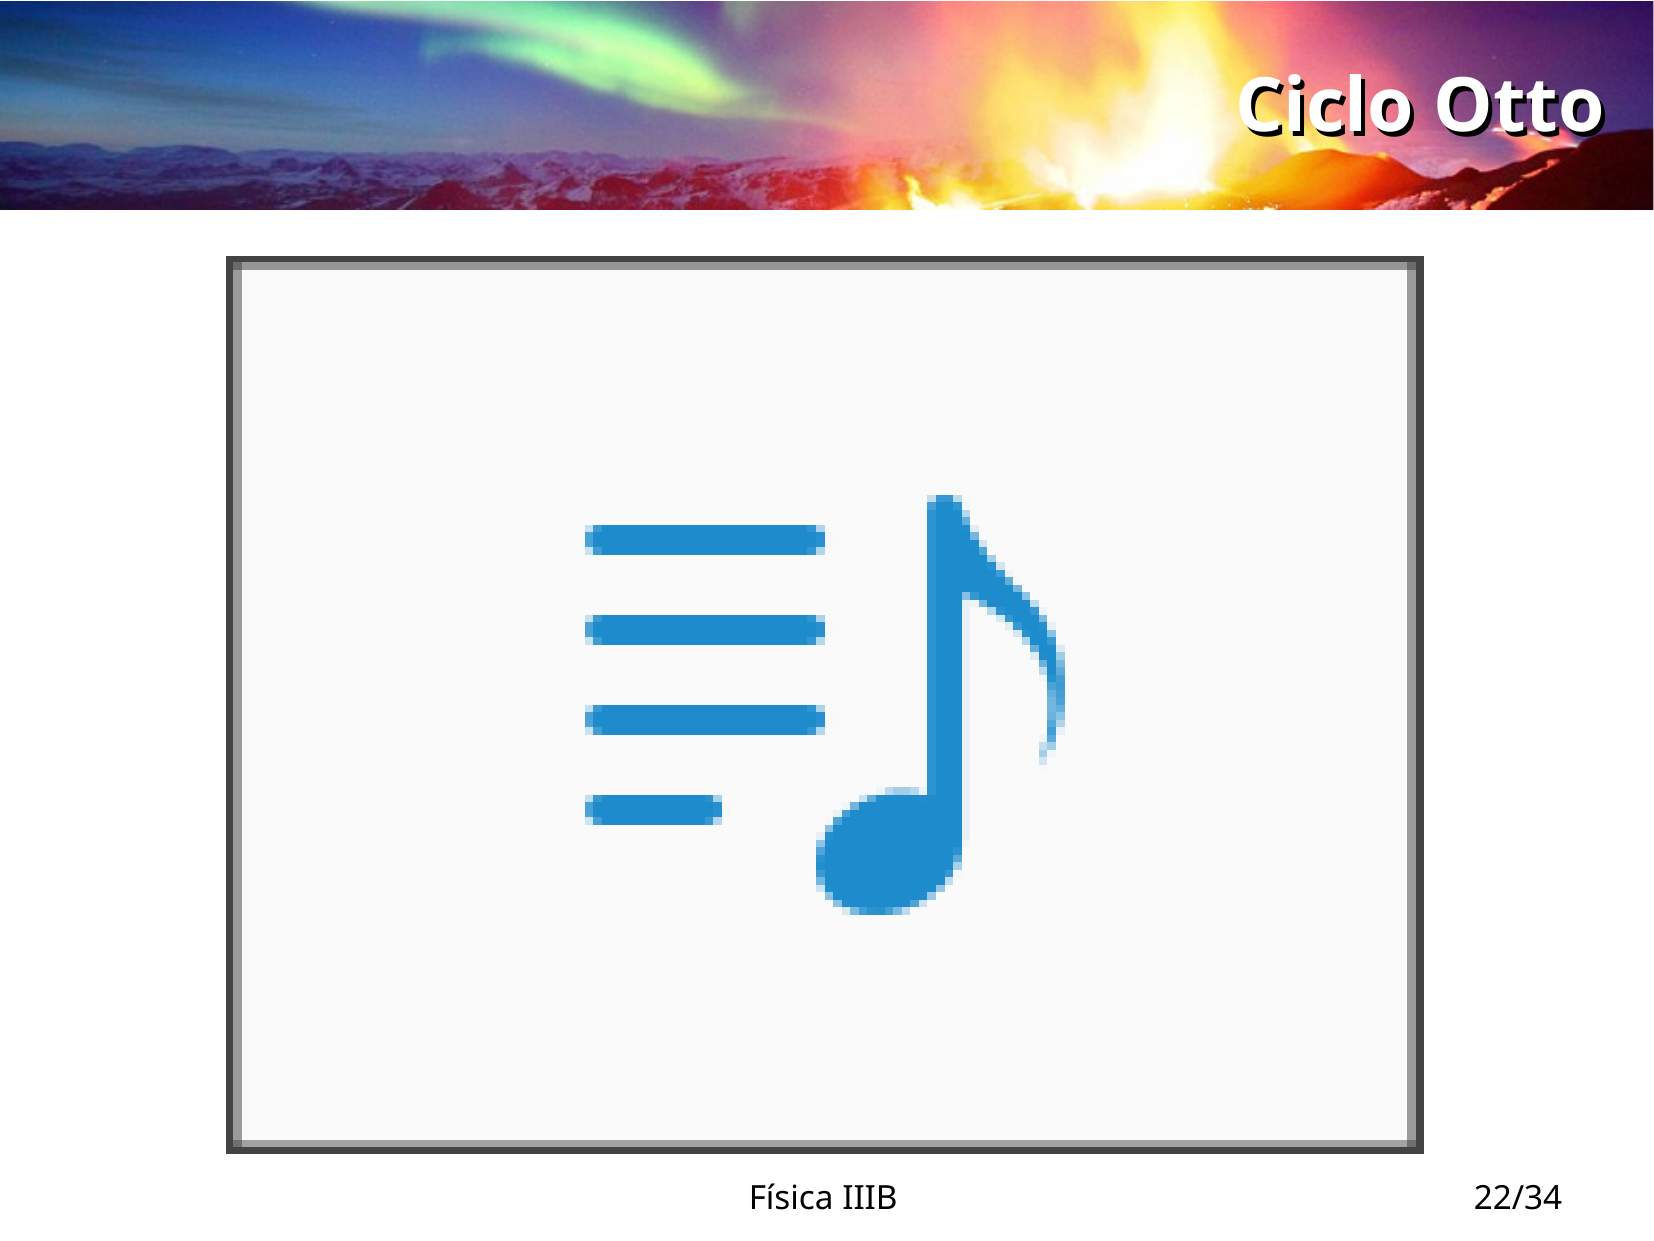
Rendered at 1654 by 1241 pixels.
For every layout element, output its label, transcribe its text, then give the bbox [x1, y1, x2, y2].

picture [0, 1, 1654, 210]
text_box [225, 255, 1425, 1156]
title Ciclo Otto [45, 15, 1606, 191]
